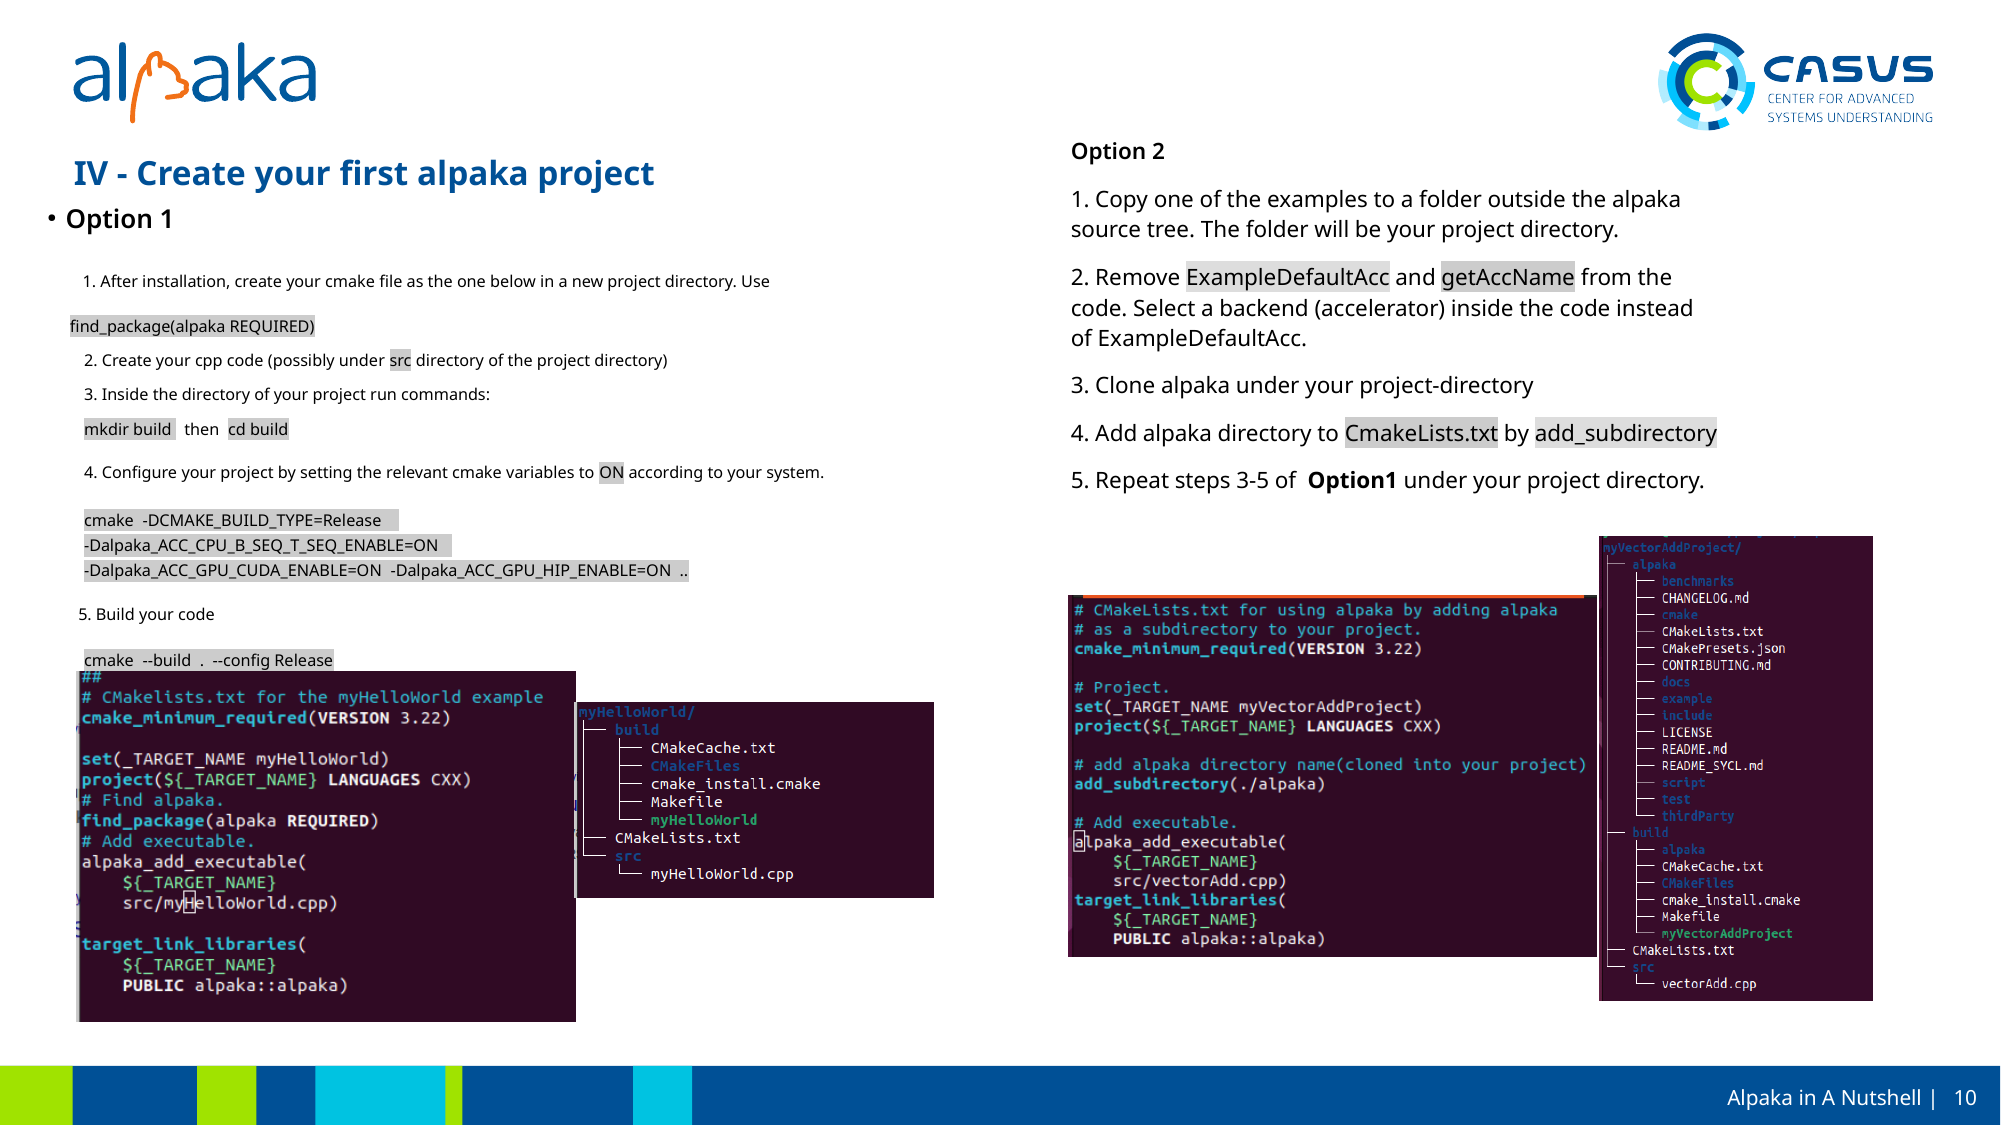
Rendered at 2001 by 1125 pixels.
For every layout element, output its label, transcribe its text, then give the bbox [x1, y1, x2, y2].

picture [72, 41, 317, 125]
picture [76, 671, 934, 1022]
picture [1068, 595, 1597, 957]
picture [1599, 536, 1873, 1001]
text_box IV - Create your first alpaka project [59, 143, 969, 201]
list Option 1 1. After installation, create your cmake file as the one below in a new project directory. Use find_package(alpaka REQUIRED) 2. Create your cpp code (possibly under src directory of the project directory) 3. Inside the directory of your project run commands: mkdir build then cd build 4. Configure your project by setting the relevant cmake variables to ON according to your system. cmake -DCMAKE_BUILD_TYPE=Release -Dalpaka_ACC_CPU_B_SEQ_T_SEQ_ENABLE=ON -Dalpaka_ACC_GPU_CUDA_ENABLE=ON -Dalpaka_ACC_GPU_HIP_ENABLE=ON .. 5. Build your code cmake --build . --config Release [47, 165, 1028, 672]
picture [1658, 33, 1933, 131]
list Option 2 1. Copy one of the examples to a folder outside the alpaka source tree. The folder will be your project directory. 2. Remove ExampleDefaultAcc and getAccName from the code. Select a backend (accelerator) inside the code instead of ExampleDefaultAcc. 3. Clone alpaka under your project-directory 4. Add alpaka directory to CmakeLists.txt by add_subdirectory 5. Repeat steps 3-5 of Option1 under your project directory. [1045, 88, 1719, 550]
